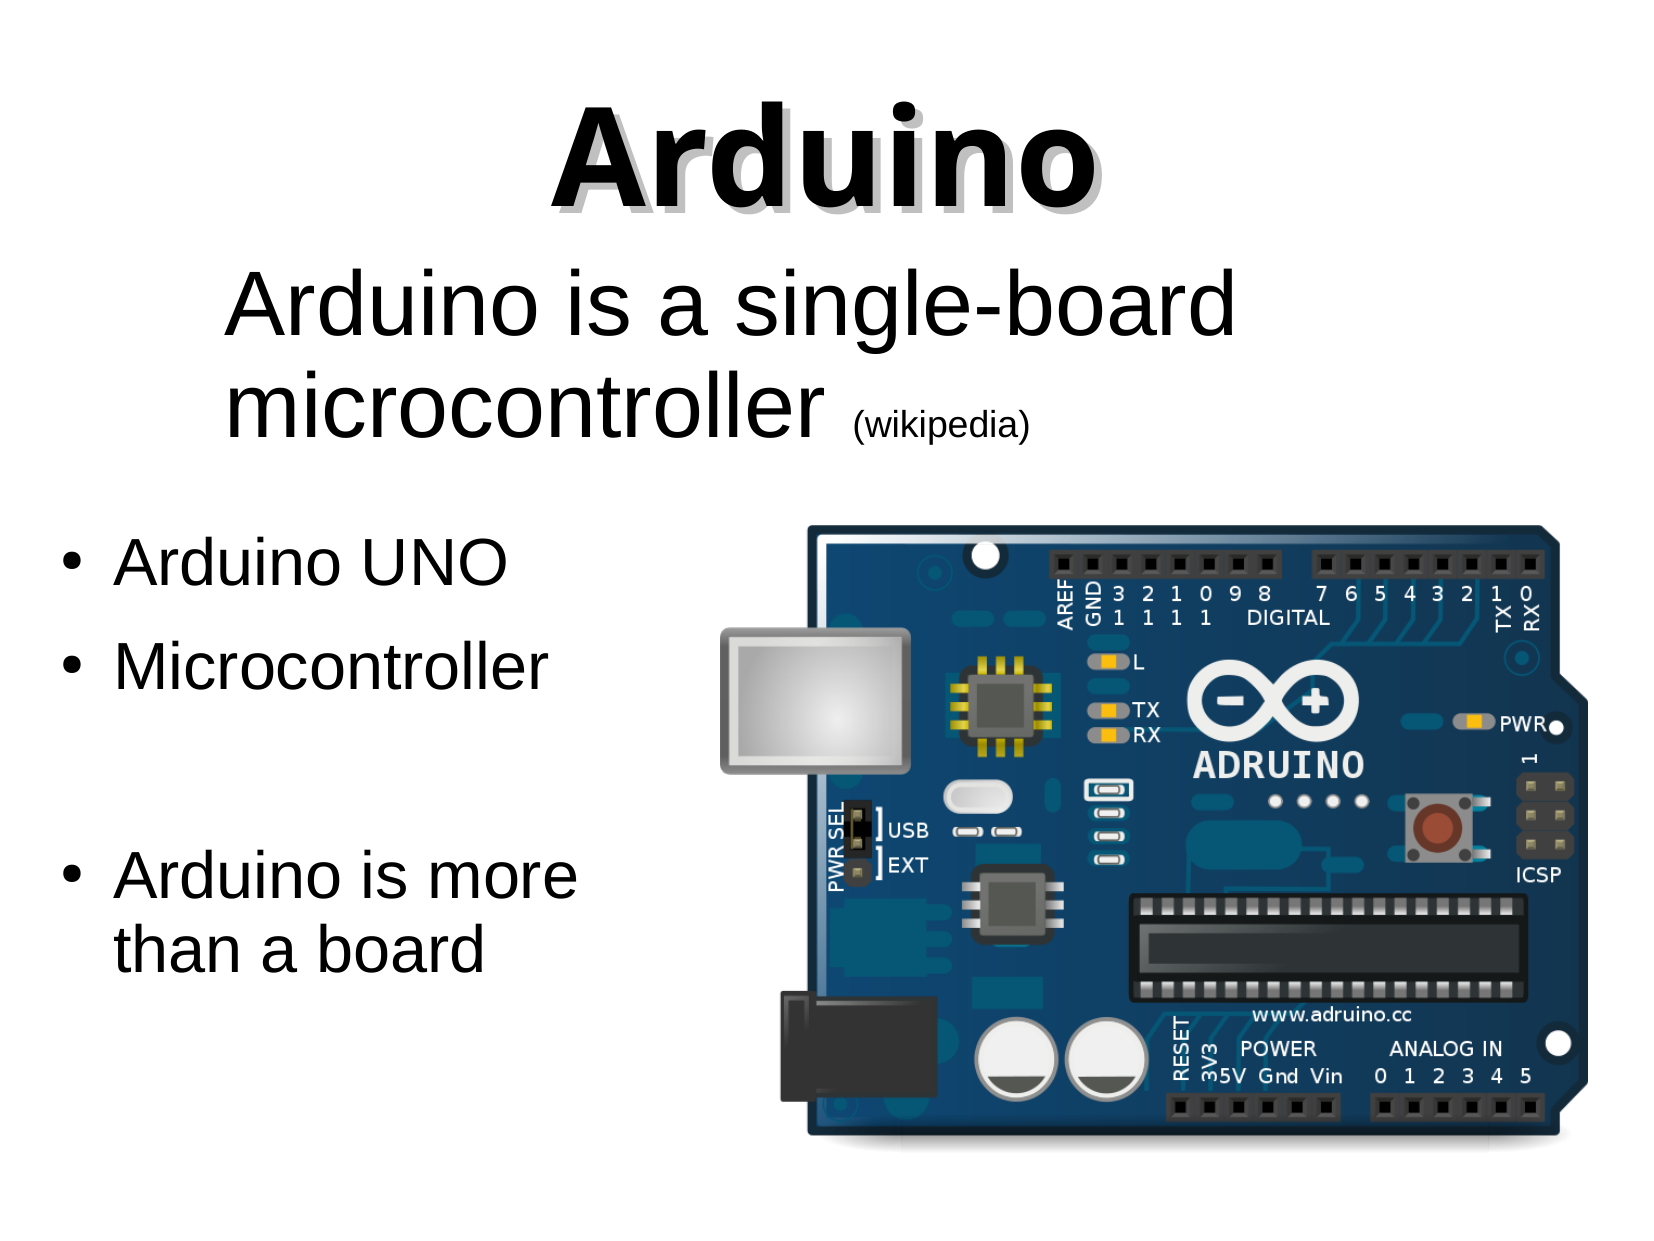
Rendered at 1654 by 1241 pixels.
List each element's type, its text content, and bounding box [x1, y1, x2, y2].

text_box Arduino is a single-board microcontroller (wikipedia) [210, 244, 1546, 466]
title Arduino [82, 49, 1571, 257]
list Arduino UNO Microcontroller Arduino is more than a board [42, 525, 676, 1111]
picture [720, 524, 1588, 1156]
